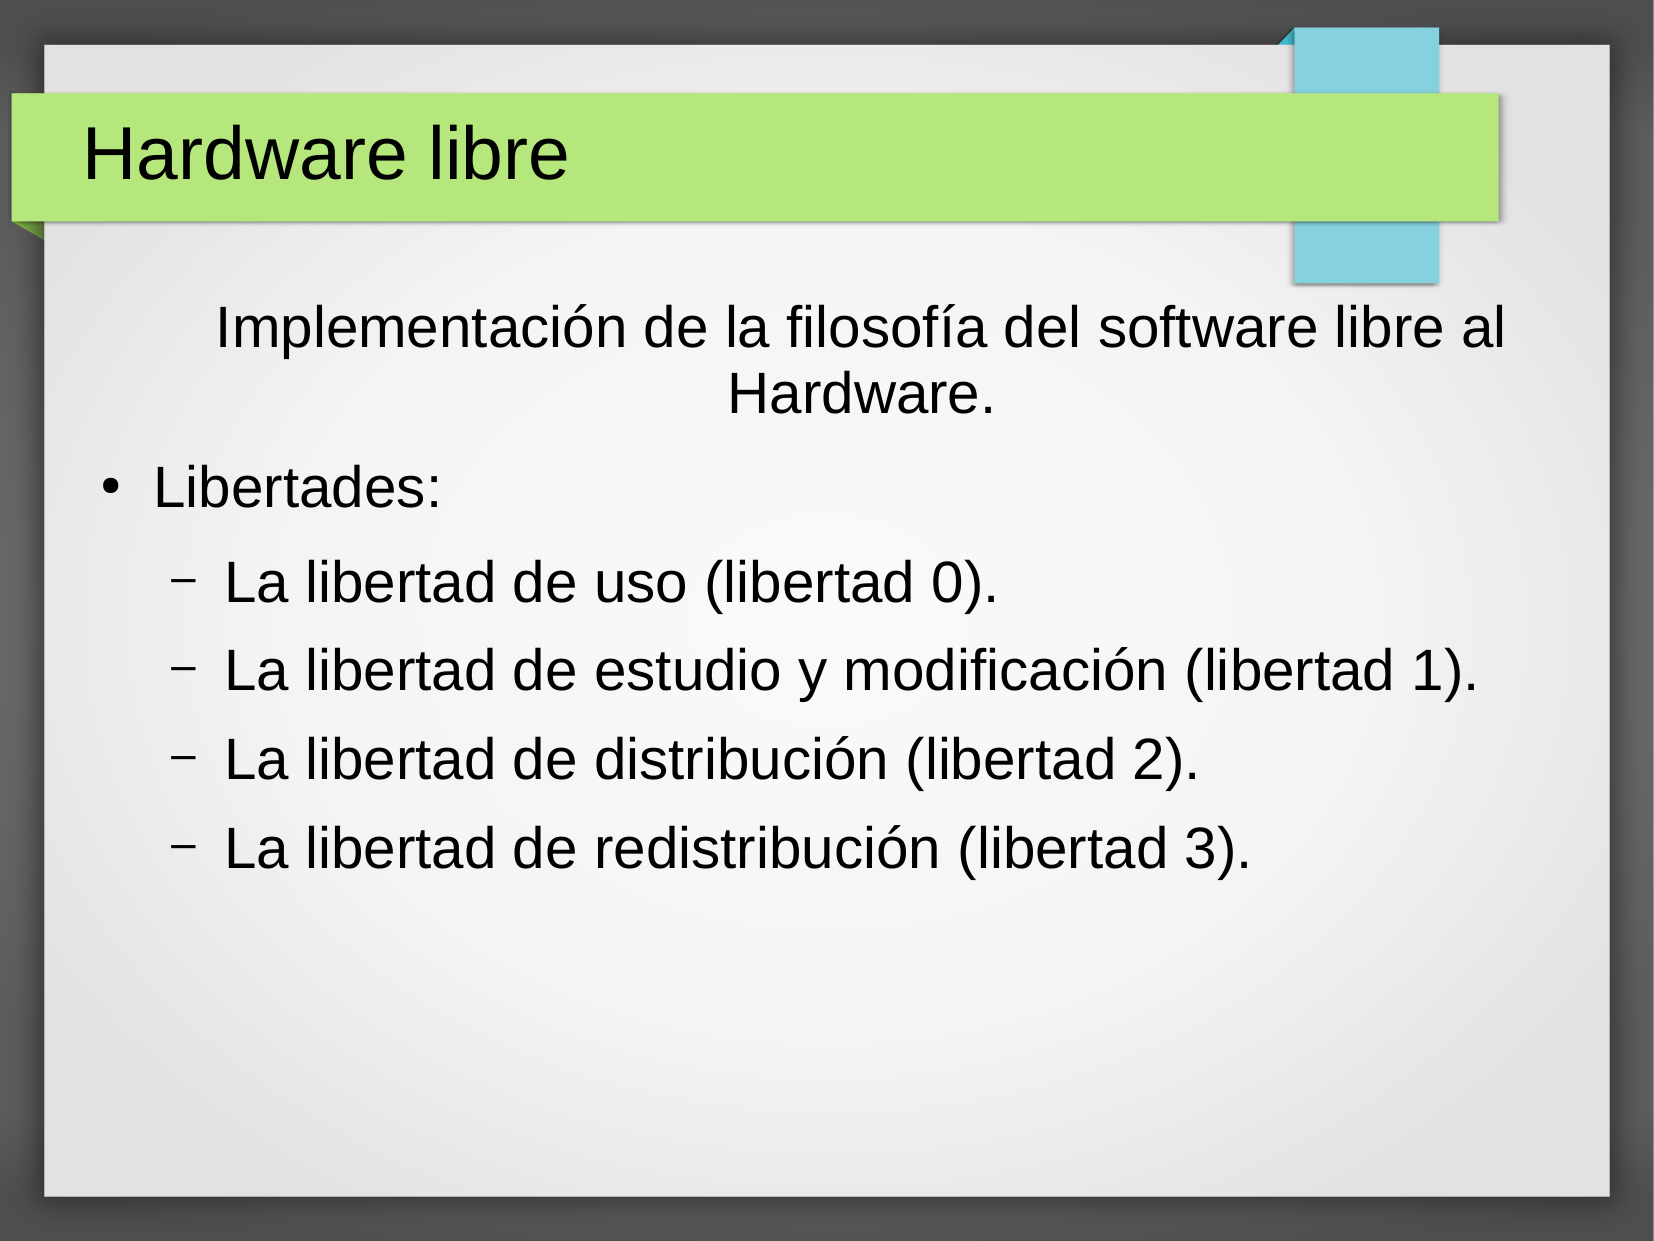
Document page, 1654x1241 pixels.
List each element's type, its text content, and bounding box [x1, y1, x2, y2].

title Hardware libre [82, 94, 1264, 213]
list Implementación de la filosofía del software libre al Hardware. Libertades: La libertad de uso (libertad 0). La libertad de estudio y modificación (libertad 1). La libertad de distribución (libertad 2). La libertad de redistribución (libertad 3). [82, 295, 1571, 1015]
picture [0, 0, 1654, 1241]
